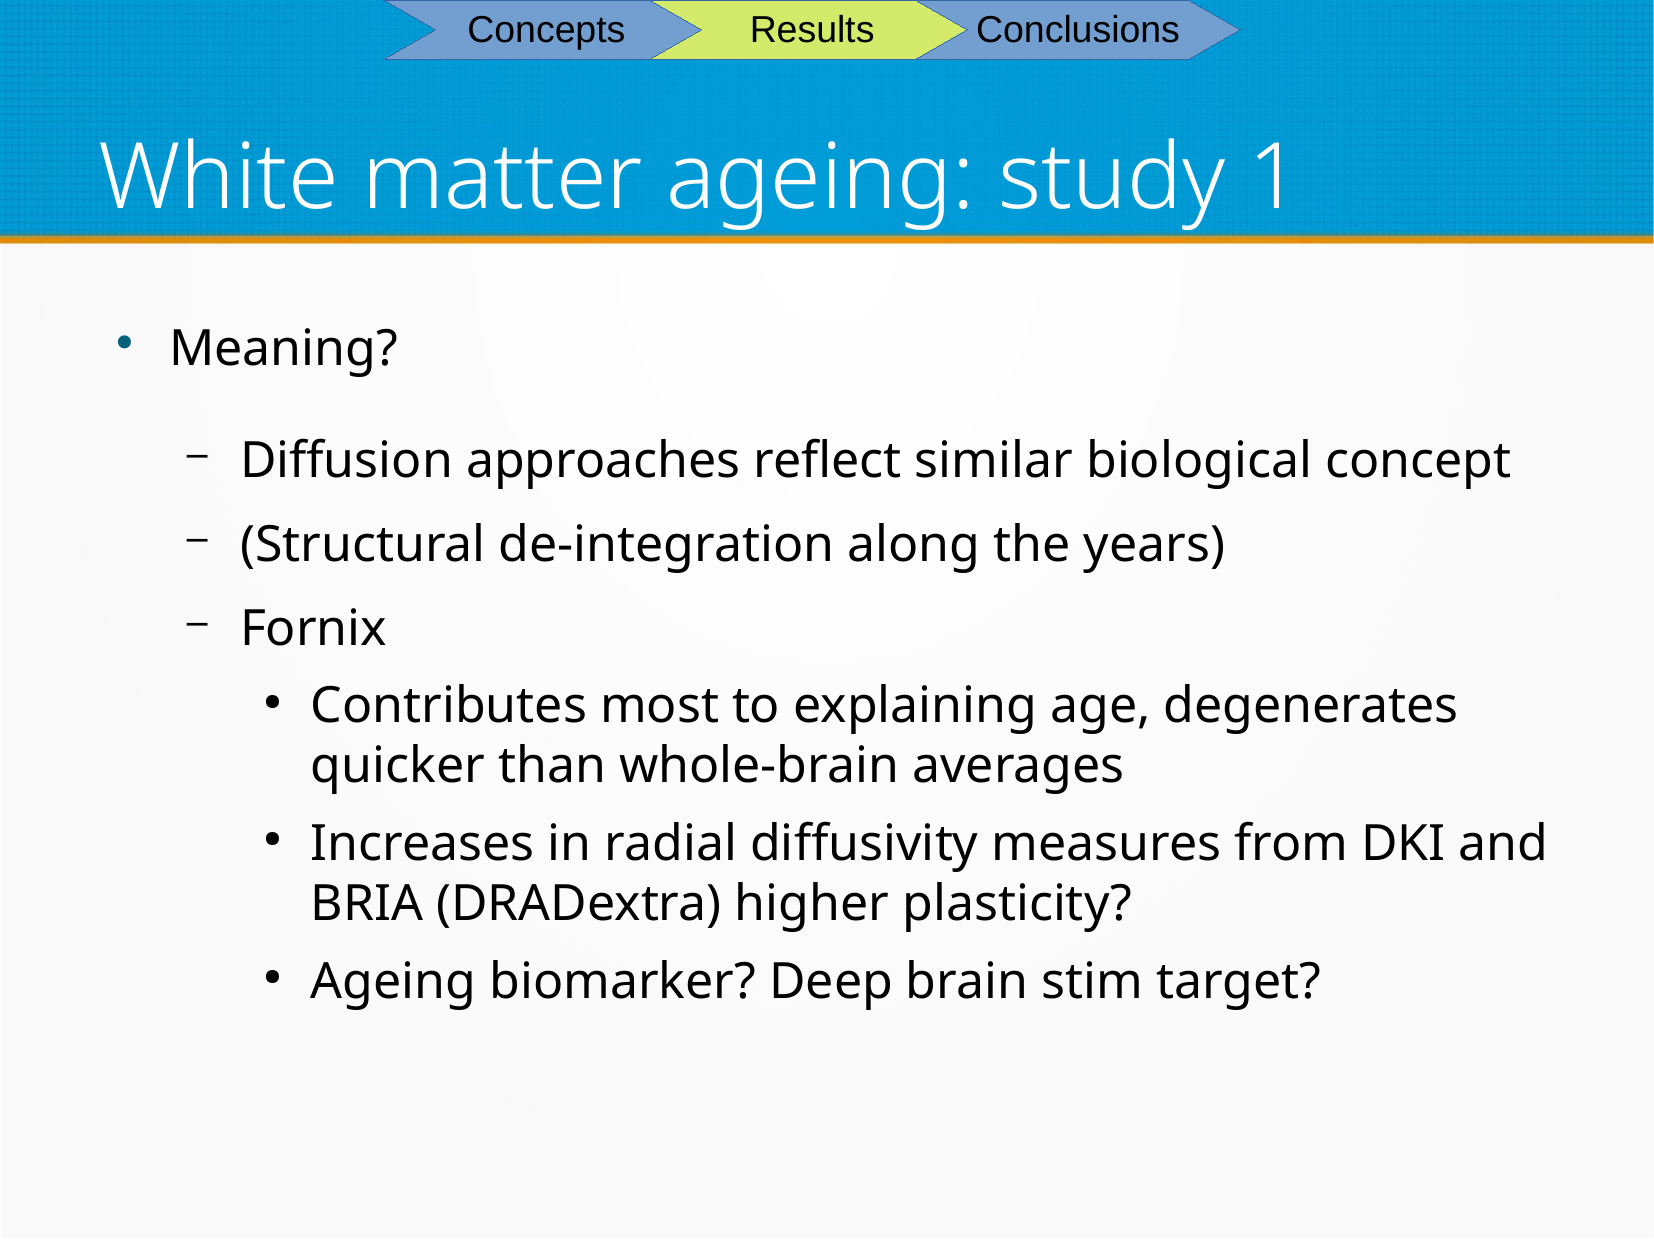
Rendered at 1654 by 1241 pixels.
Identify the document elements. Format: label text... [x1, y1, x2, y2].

text_box Concepts [383, 0, 700, 60]
picture [0, 233, 1654, 1241]
list Meaning? Diffusion approaches reflect similar biological concept (Structural de-integration along the years) Fornix Contributes most to explaining age, degenerates quicker than whole-brain averages Increases in radial diffusivity measures from DKI and BRIA (DRADextra) higher plasticity? Ageing biomarker? Deep brain stim target? [98, 315, 1625, 1211]
text_box Conclusions [915, 0, 1241, 60]
text_box Results [649, 0, 966, 60]
title White matter ageing: study 1 [98, 19, 1654, 227]
